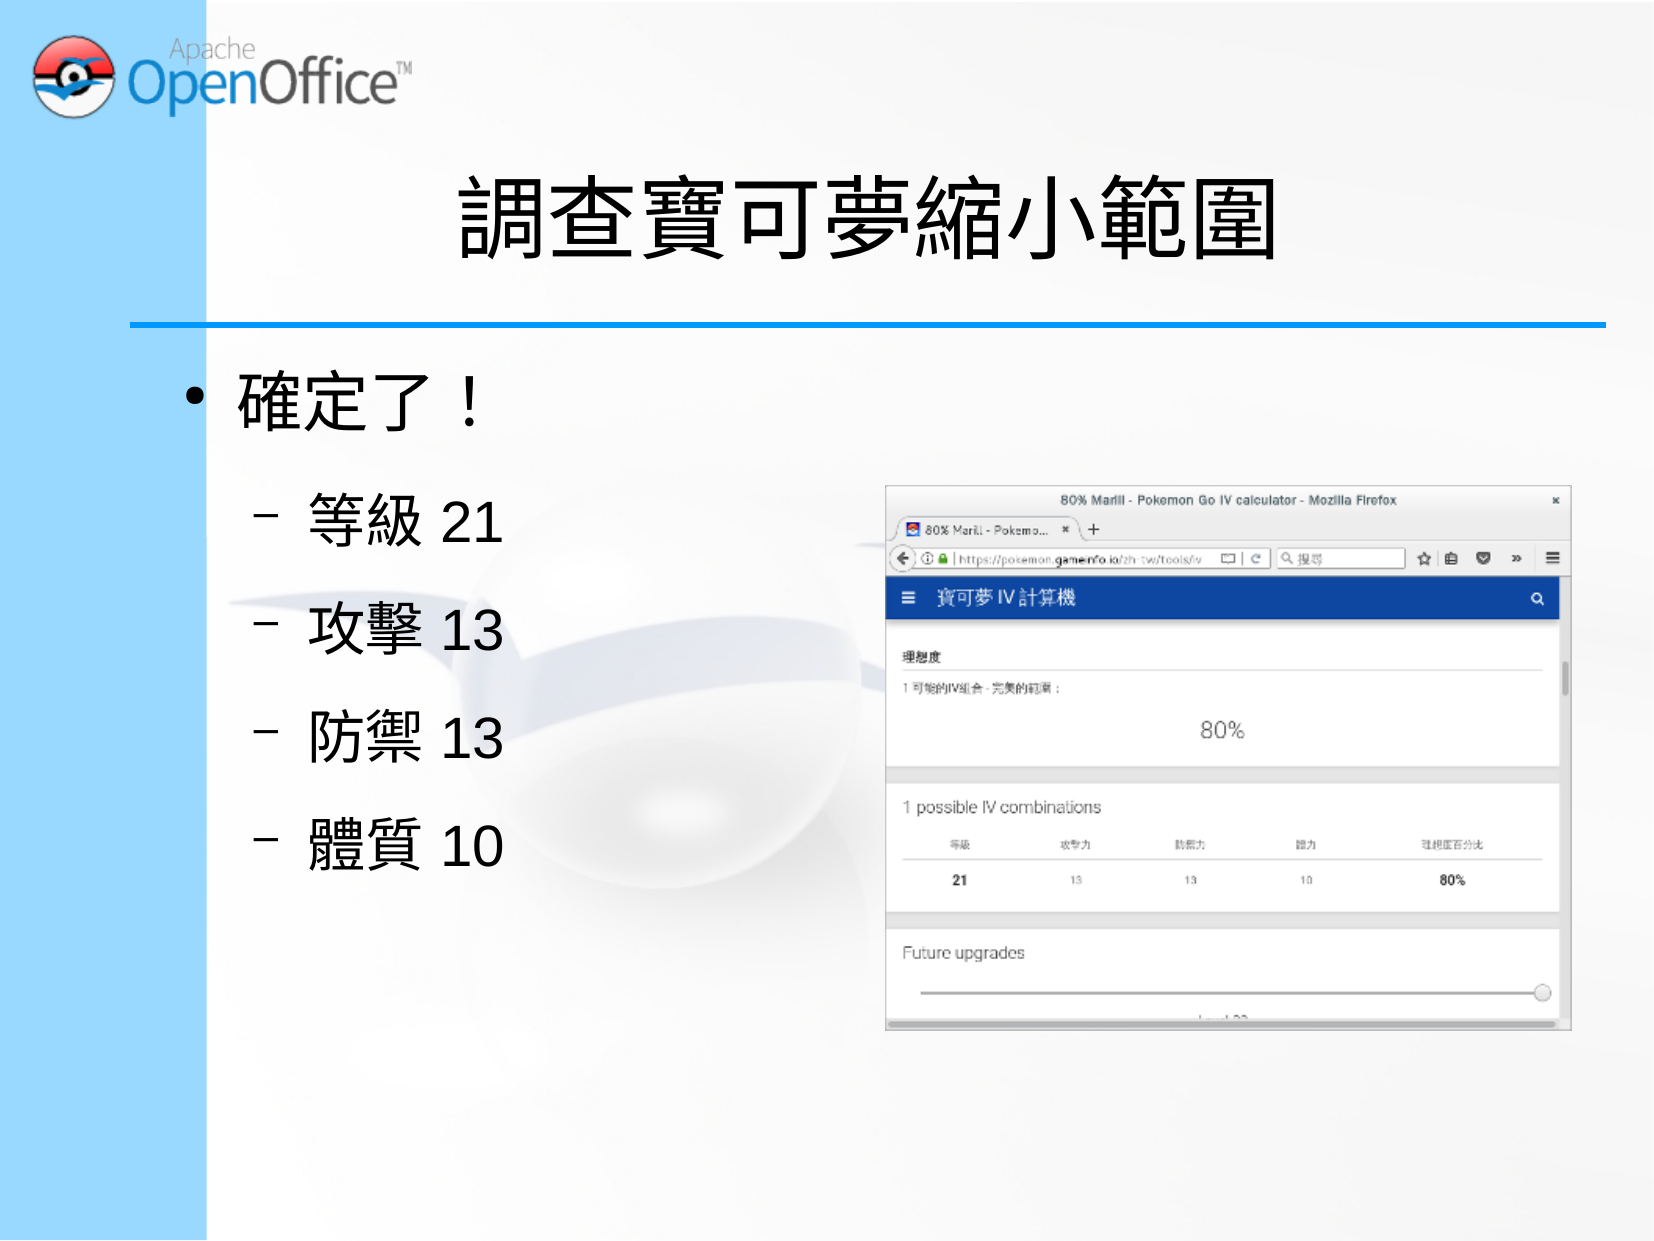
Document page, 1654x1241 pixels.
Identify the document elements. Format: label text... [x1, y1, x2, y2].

list 確定了！ 等級21 攻擊13 防禦13 體質10 [165, 349, 852, 1168]
title 調查寶可夢縮小範圍 [165, 108, 1571, 316]
picture [31, 2, 1654, 1241]
